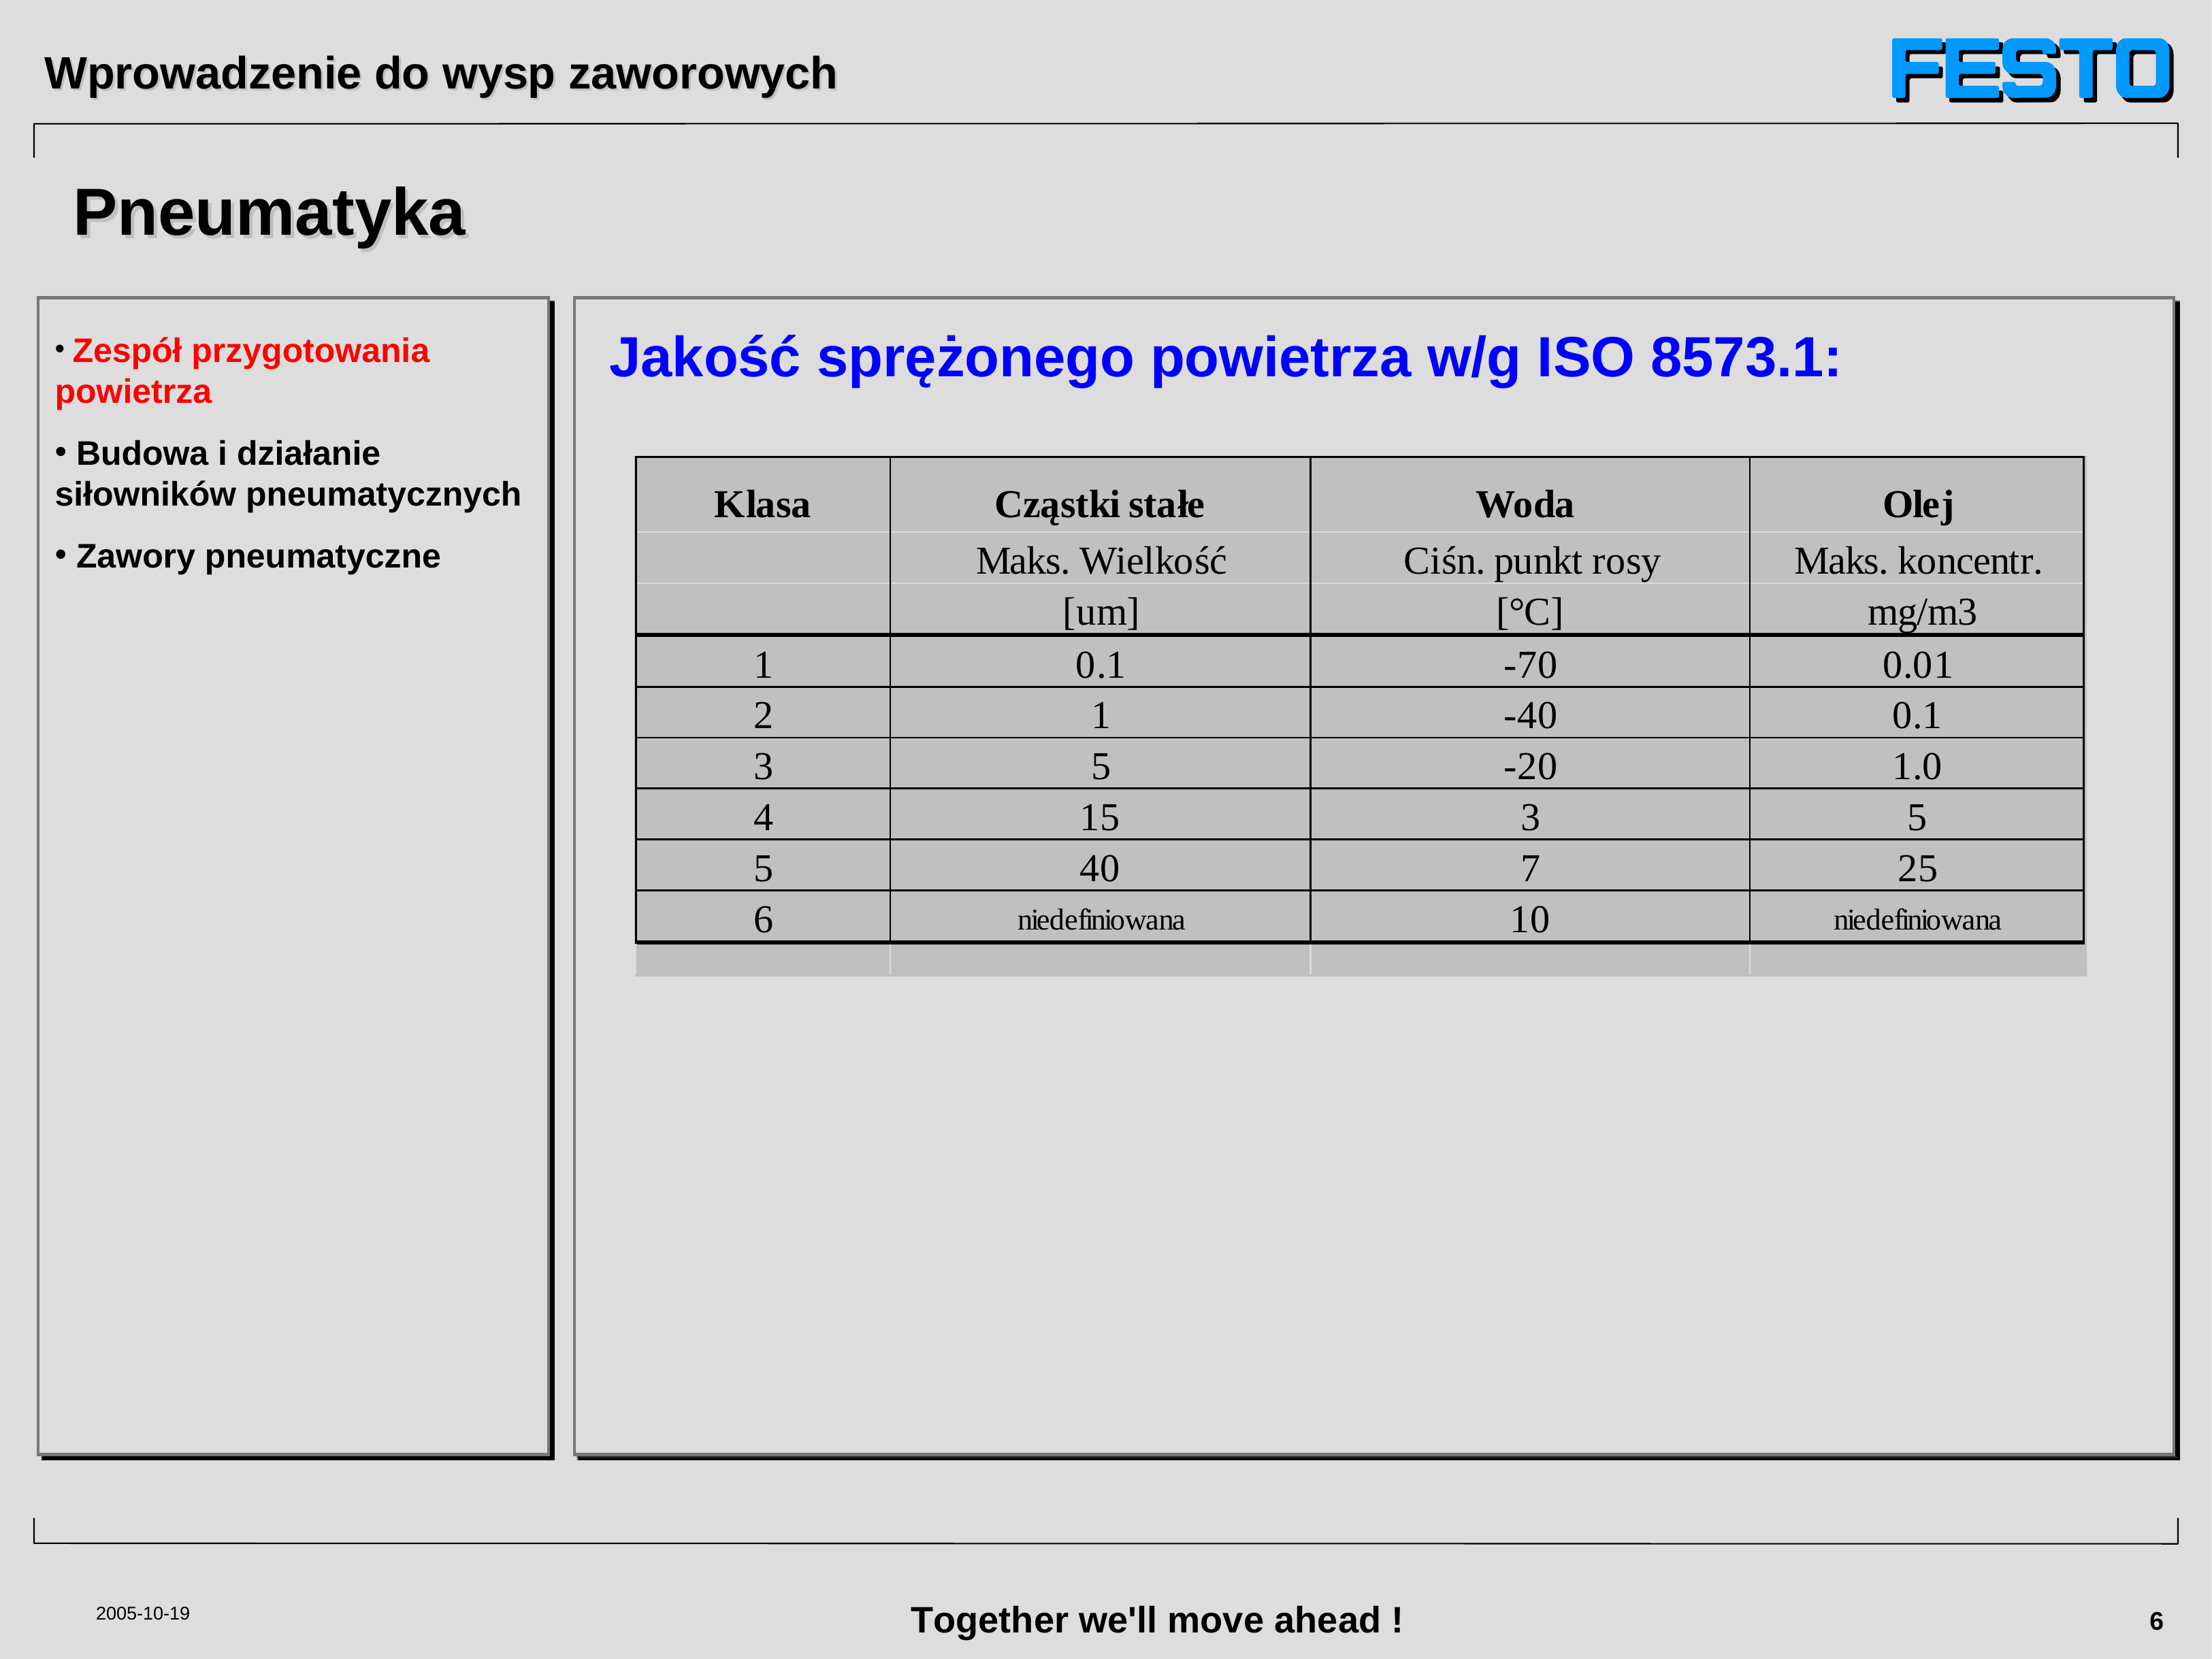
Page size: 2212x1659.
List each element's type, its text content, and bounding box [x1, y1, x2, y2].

text_box 2005-10-19 [74, 1592, 387, 1633]
text_box Jakość sprężonego powietrza w/g ISO 8573.1: [599, 314, 2107, 394]
text_box <number> [2057, 1592, 2186, 1648]
chart [634, 456, 2087, 976]
text_box Zespół przygotowania powietrza Budowa i działanie siłowników pneumatycznych Zawory pneumatyczne [44, 323, 536, 642]
text_box Together we'll move ahead ! [807, 1592, 1508, 1644]
title Pneumatyka [50, 142, 1895, 260]
